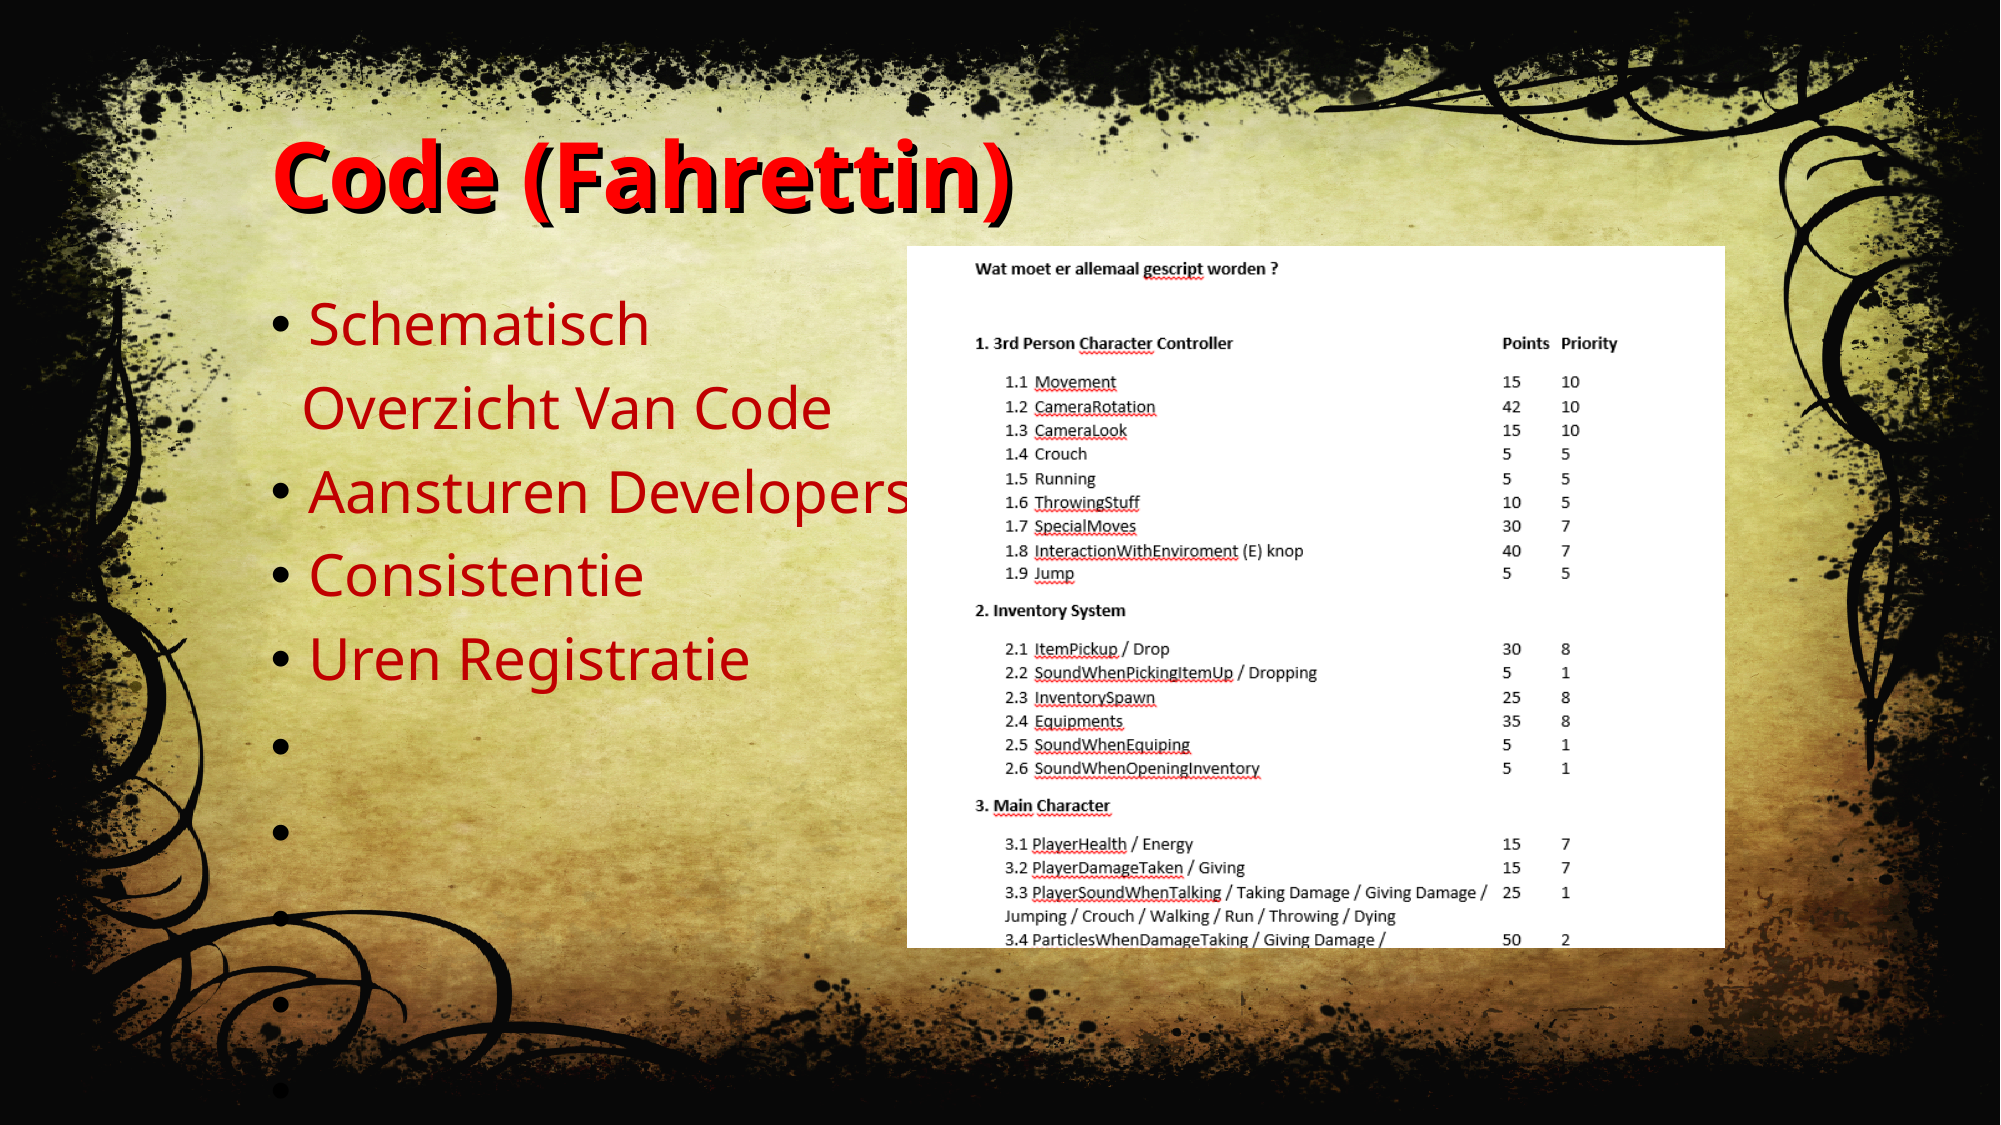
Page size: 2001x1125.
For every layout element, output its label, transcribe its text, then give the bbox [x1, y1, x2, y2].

picture [907, 246, 1725, 948]
list Schematisch Overzicht Van Code Aansturen Developers Consistentie Uren Registratie [255, 288, 1981, 1002]
title Code (Fahrettin) [255, 70, 1981, 288]
